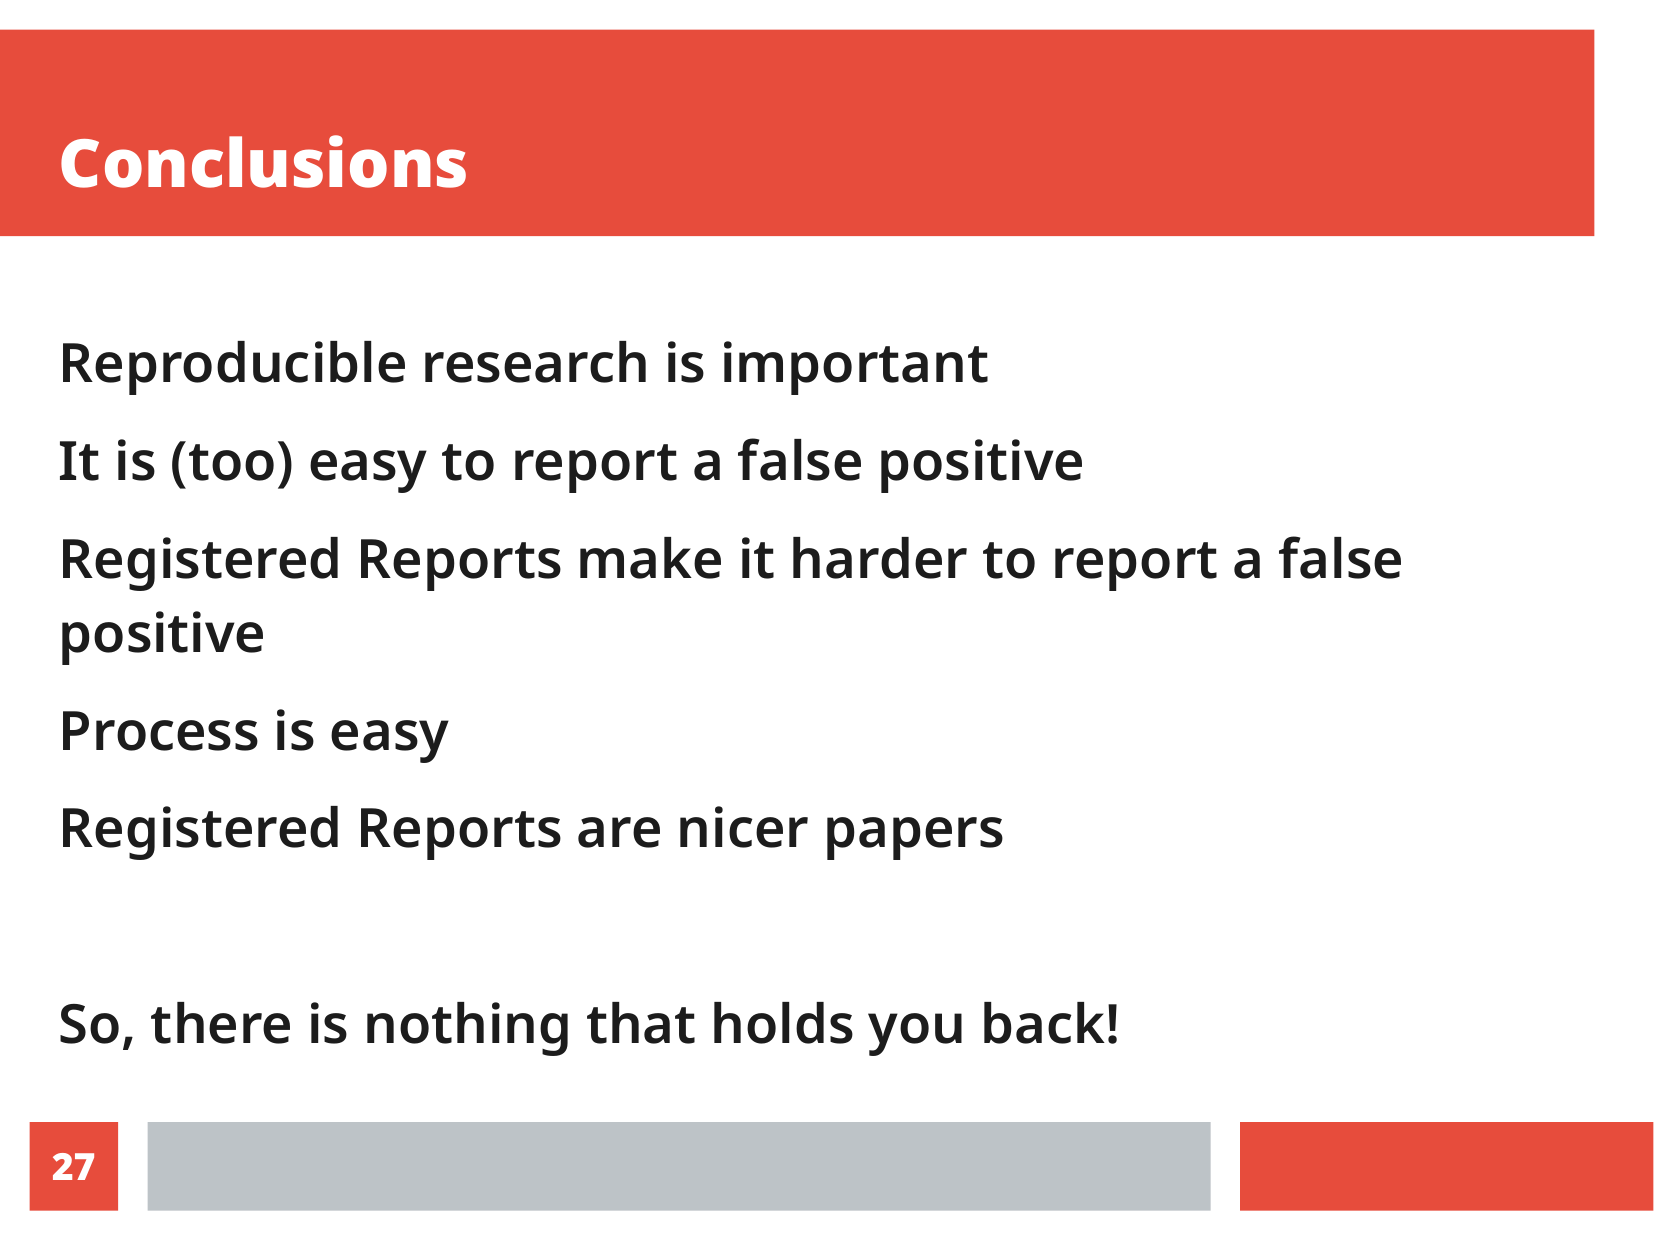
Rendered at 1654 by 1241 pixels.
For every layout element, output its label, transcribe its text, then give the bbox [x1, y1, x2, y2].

list Reproducible research is important It is (too) easy to report a false positive Registered Reports make it harder to report a false positive Process is easy Registered Reports are nicer papers So, there is nothing that holds you back! [59, 324, 1565, 1093]
title Conclusions [59, 59, 1595, 207]
